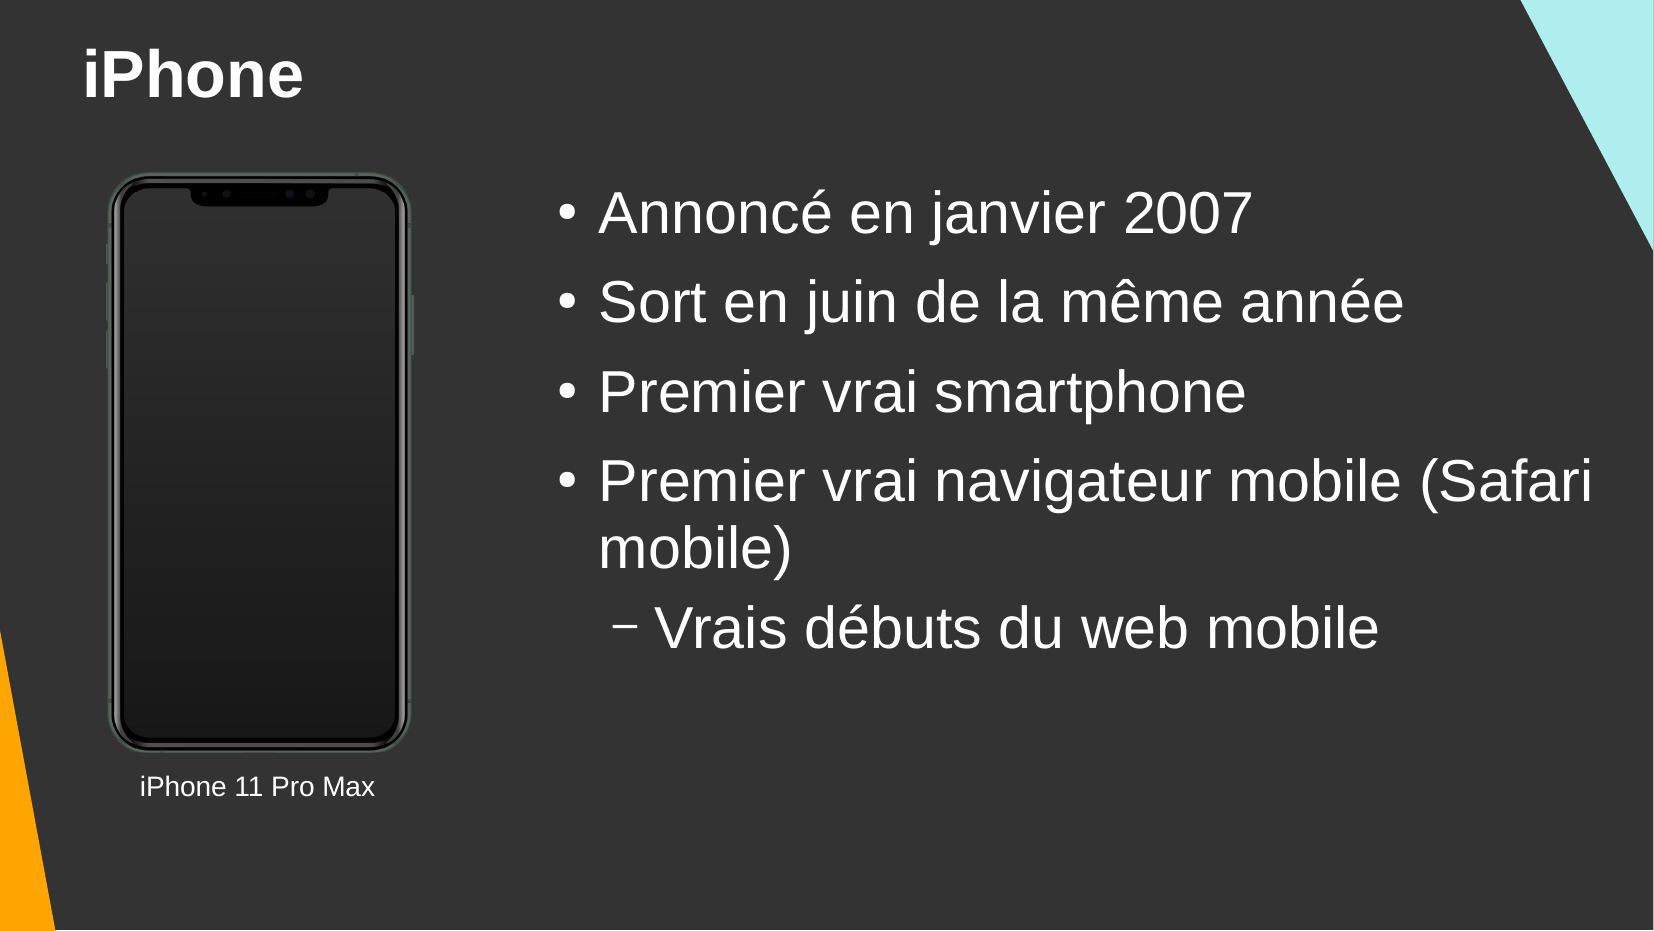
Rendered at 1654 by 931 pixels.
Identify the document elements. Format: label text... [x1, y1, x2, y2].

text_box [0, 630, 56, 931]
text_box iPhone 11 Pro Max [125, 763, 473, 810]
list Annoncé en janvier 2007 Sort en juin de la même année Premier vrai smartphone Premier vrai navigateur mobile (Safari mobile) Vrais débuts du web mobile [542, 179, 1607, 665]
title iPhone [82, 37, 1571, 114]
text_box [1520, 0, 1654, 253]
picture [106, 172, 414, 753]
